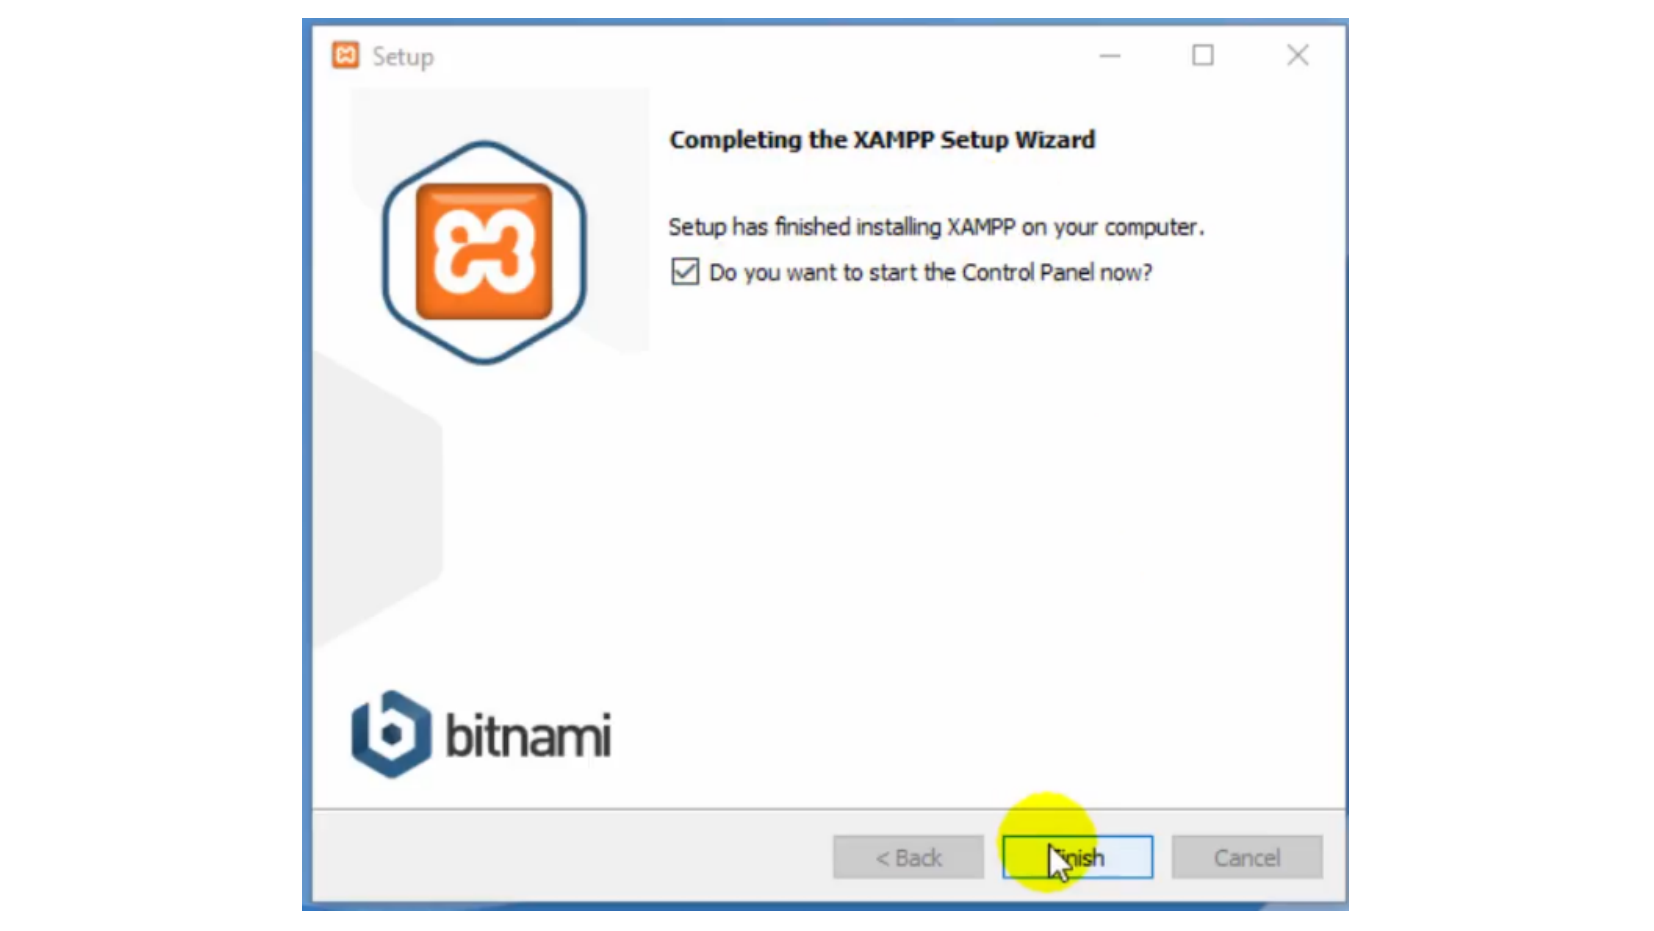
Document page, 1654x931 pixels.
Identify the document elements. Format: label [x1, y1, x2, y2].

picture [302, 18, 1349, 911]
